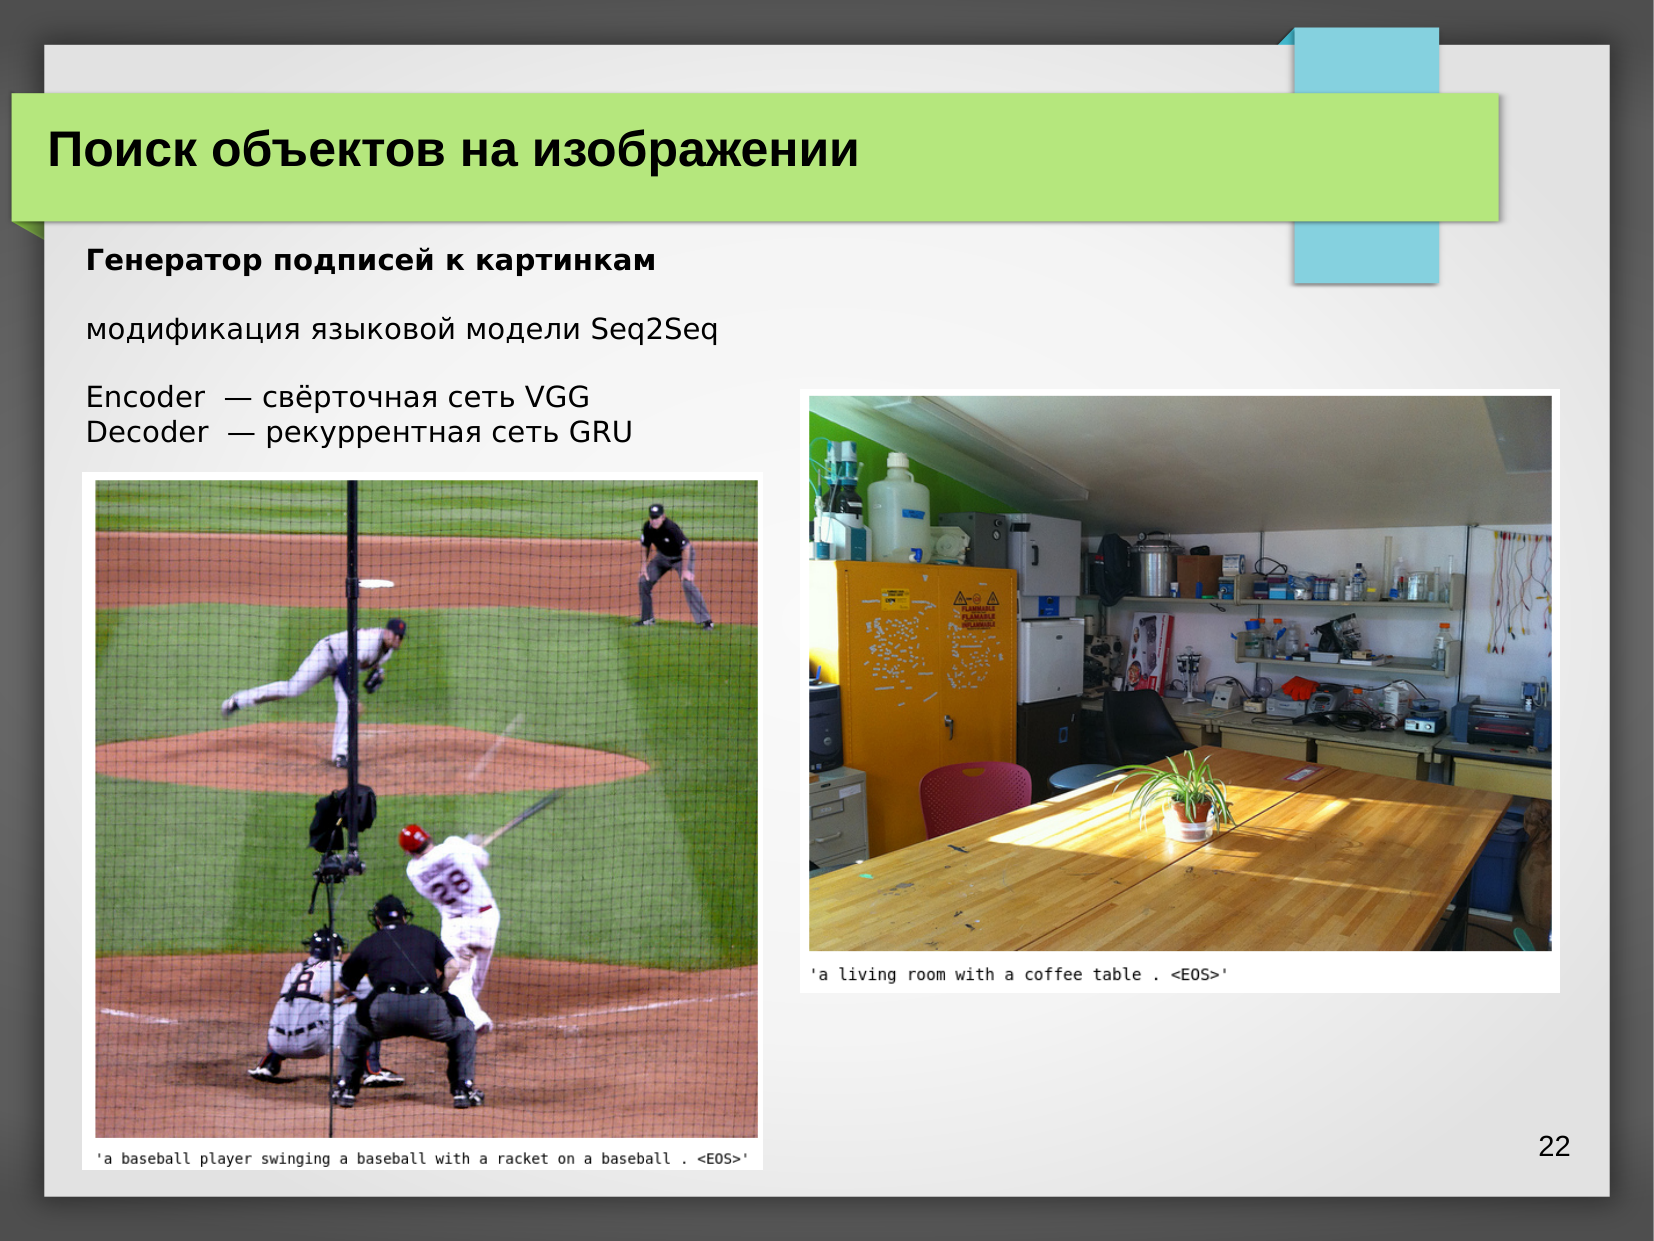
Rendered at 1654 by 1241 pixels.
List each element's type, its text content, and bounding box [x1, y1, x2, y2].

text_box Генератор подписей к картинкам модификация языковой модели Seq2Seq Encoder — свёрточная сеть VGG Decoder — рекуррентная сеть GRU [70, 236, 804, 491]
title Поиск объектов на изображении [47, 120, 1004, 177]
picture [0, 0, 1654, 1241]
